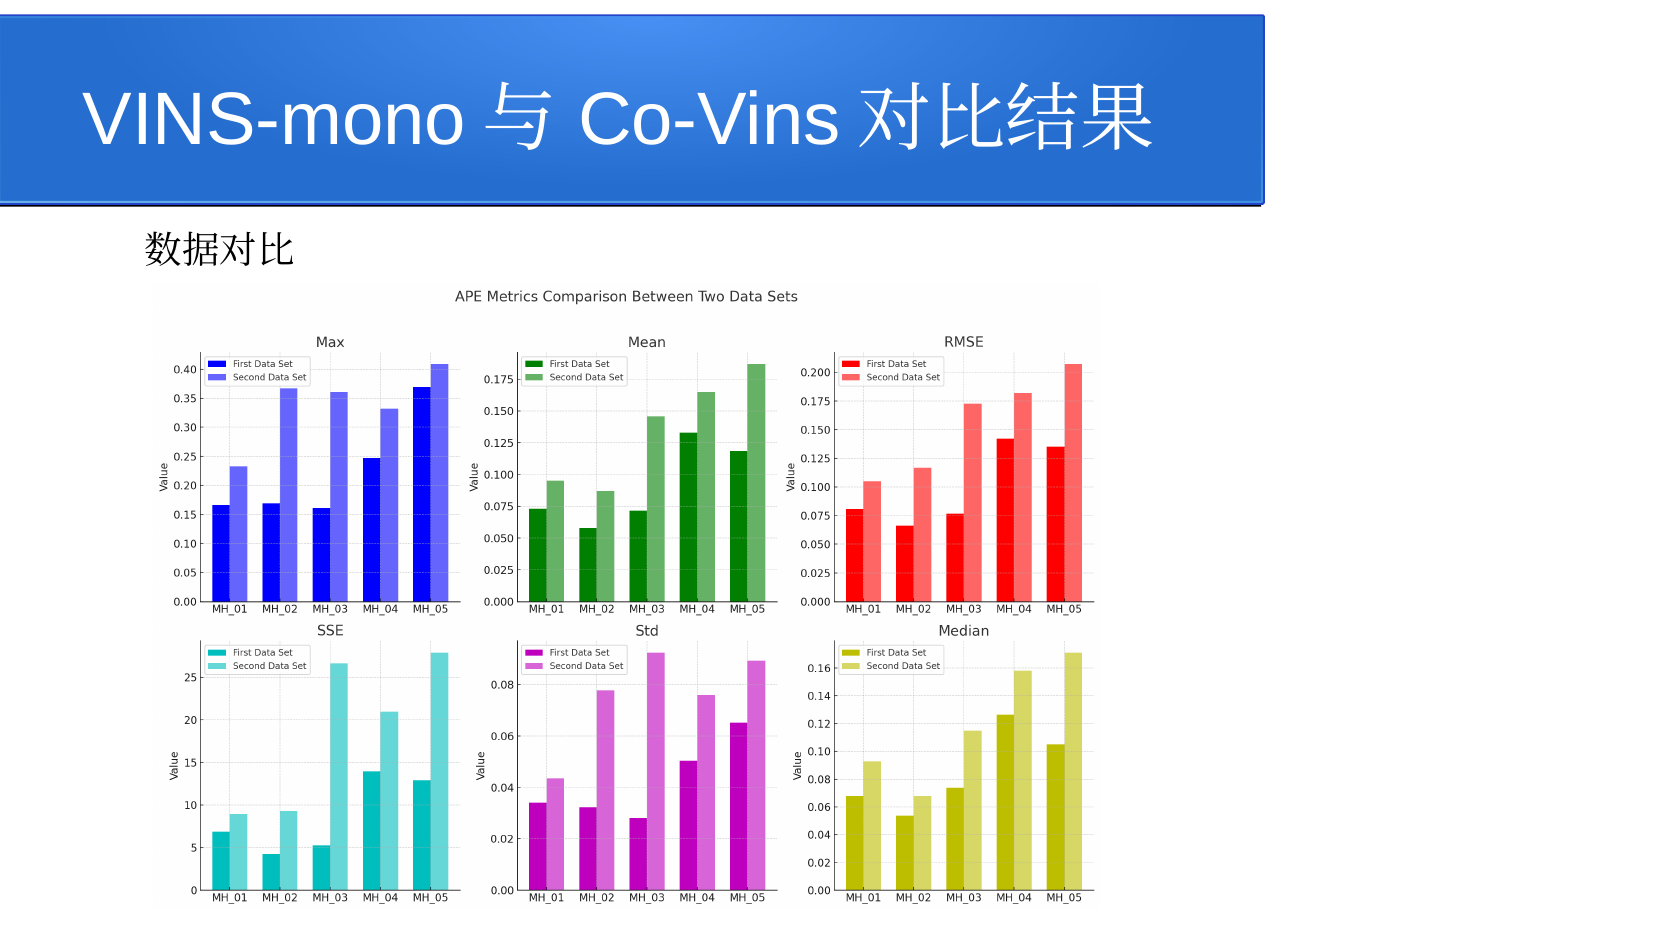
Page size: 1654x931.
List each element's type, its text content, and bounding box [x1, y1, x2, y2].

title VINS-mono与Co-Vins对比结果 [82, 35, 1235, 189]
picture [153, 284, 1100, 910]
text_box 数据对比 [129, 212, 473, 282]
